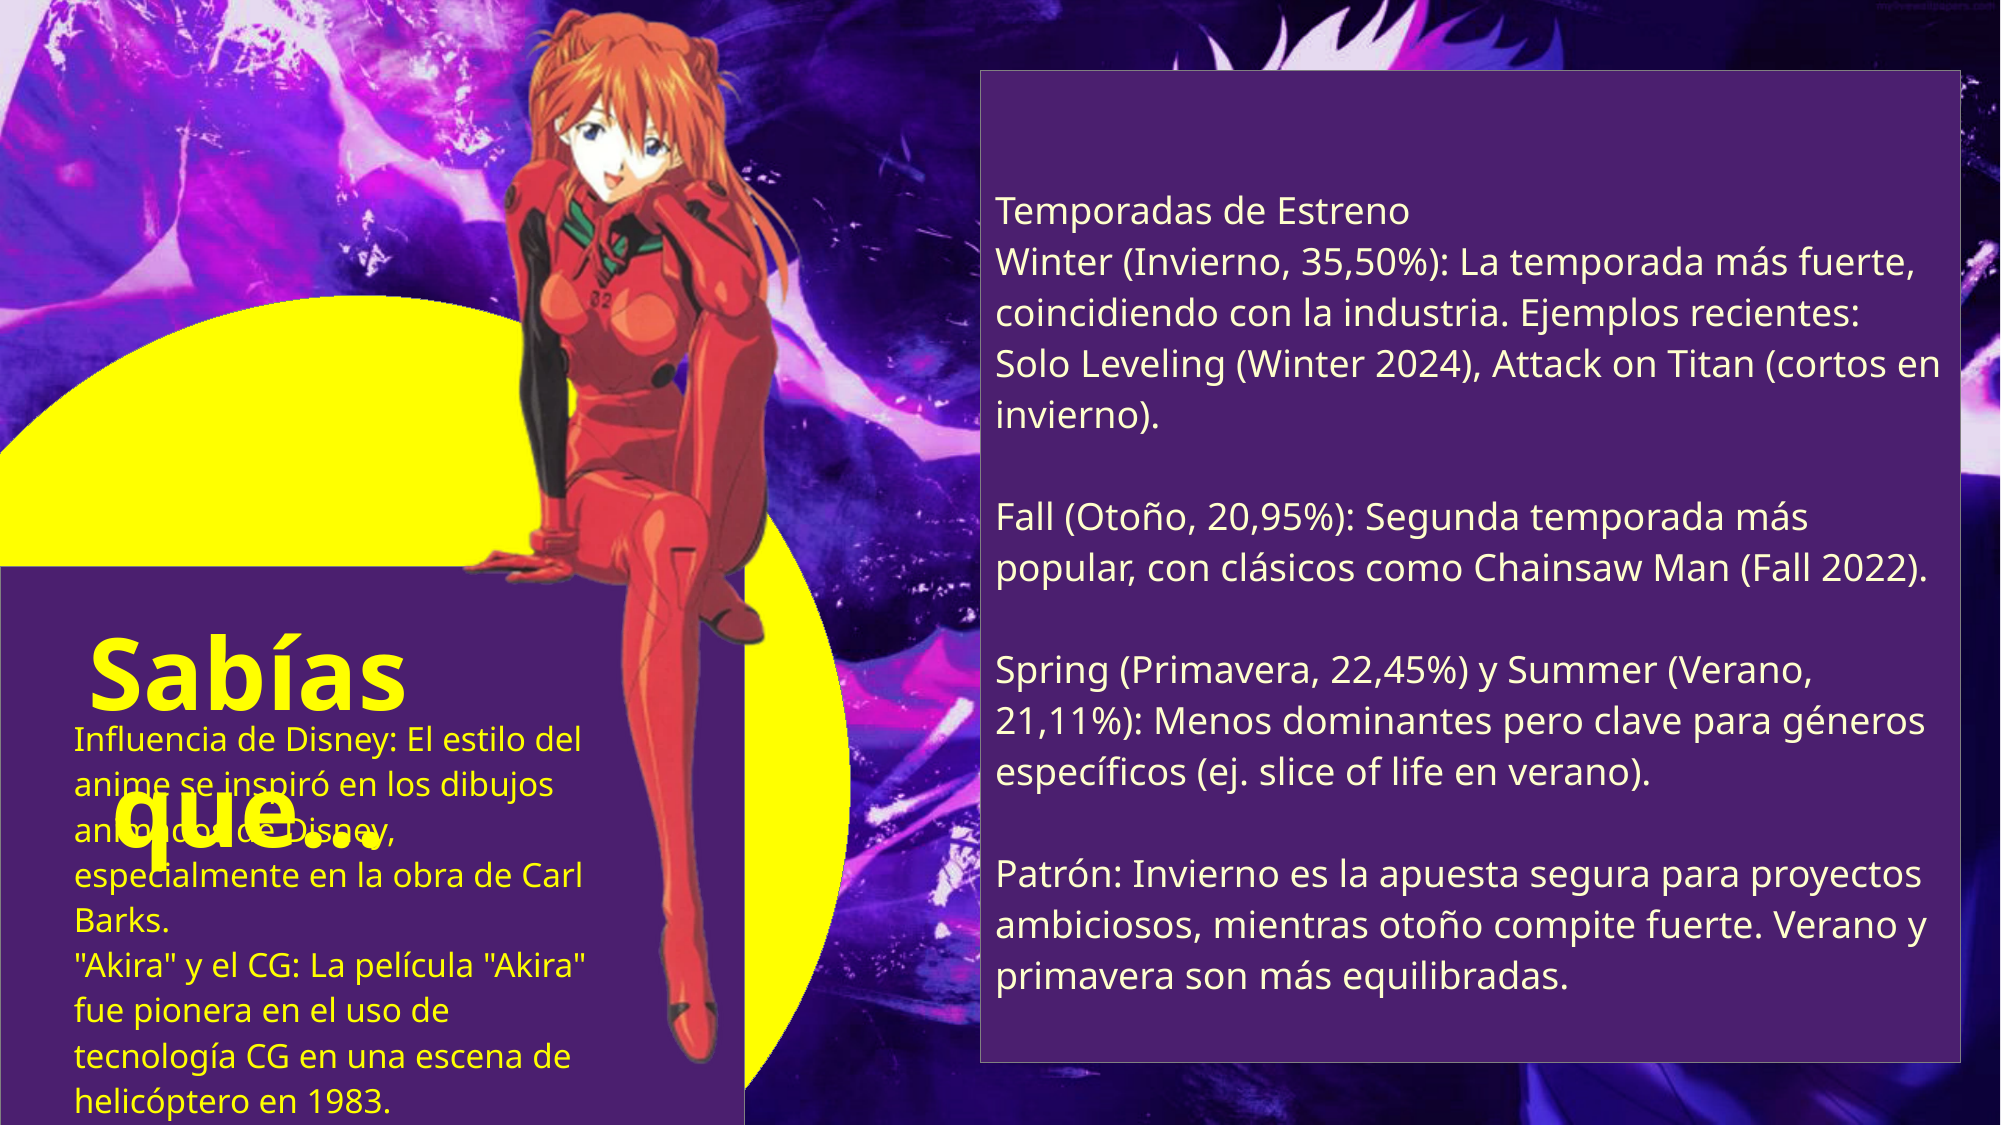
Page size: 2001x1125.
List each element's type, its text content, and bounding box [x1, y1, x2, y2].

text_box [980, 945, 1961, 1063]
text_box Temporadas de Estreno Winter (Invierno, 35,50%): La temporada más fuerte, coincidiendo con la industria. Ejemplos recientes: Solo Leveling (Winter 2024), Attack on Titan (cortos en invierno). Fall (Otoño, 20,95%): Segunda temporada más popular, con clásicos como Chainsaw Man (Fall 2022). Spring (Primavera, 22,45%) y Summer (Verano, 21,11%): Menos dominantes pero clave para géneros específicos (ej. slice of life en verano). Patrón: Invierno es la apuesta segura para proyectos ambiciosos, mientras otoño compite fuerte. Verano y primavera son más equilibradas. [980, 177, 1961, 945]
text_box [821, 618, 851, 953]
picture [0, 0, 2001, 1125]
text_box Sabías que... [59, 596, 438, 730]
text_box Influencia de Disney: El estilo del anime se inspiró en los dibujos animados de Disney, especialmente en la obra de Carl Barks. "Akira" y el CG: La película "Akira" fue pionera en el uso de tecnología CG en una escena de helicóptero en 1983. [59, 708, 615, 1086]
text_box [980, 70, 1961, 177]
text_box [0, 295, 745, 1125]
